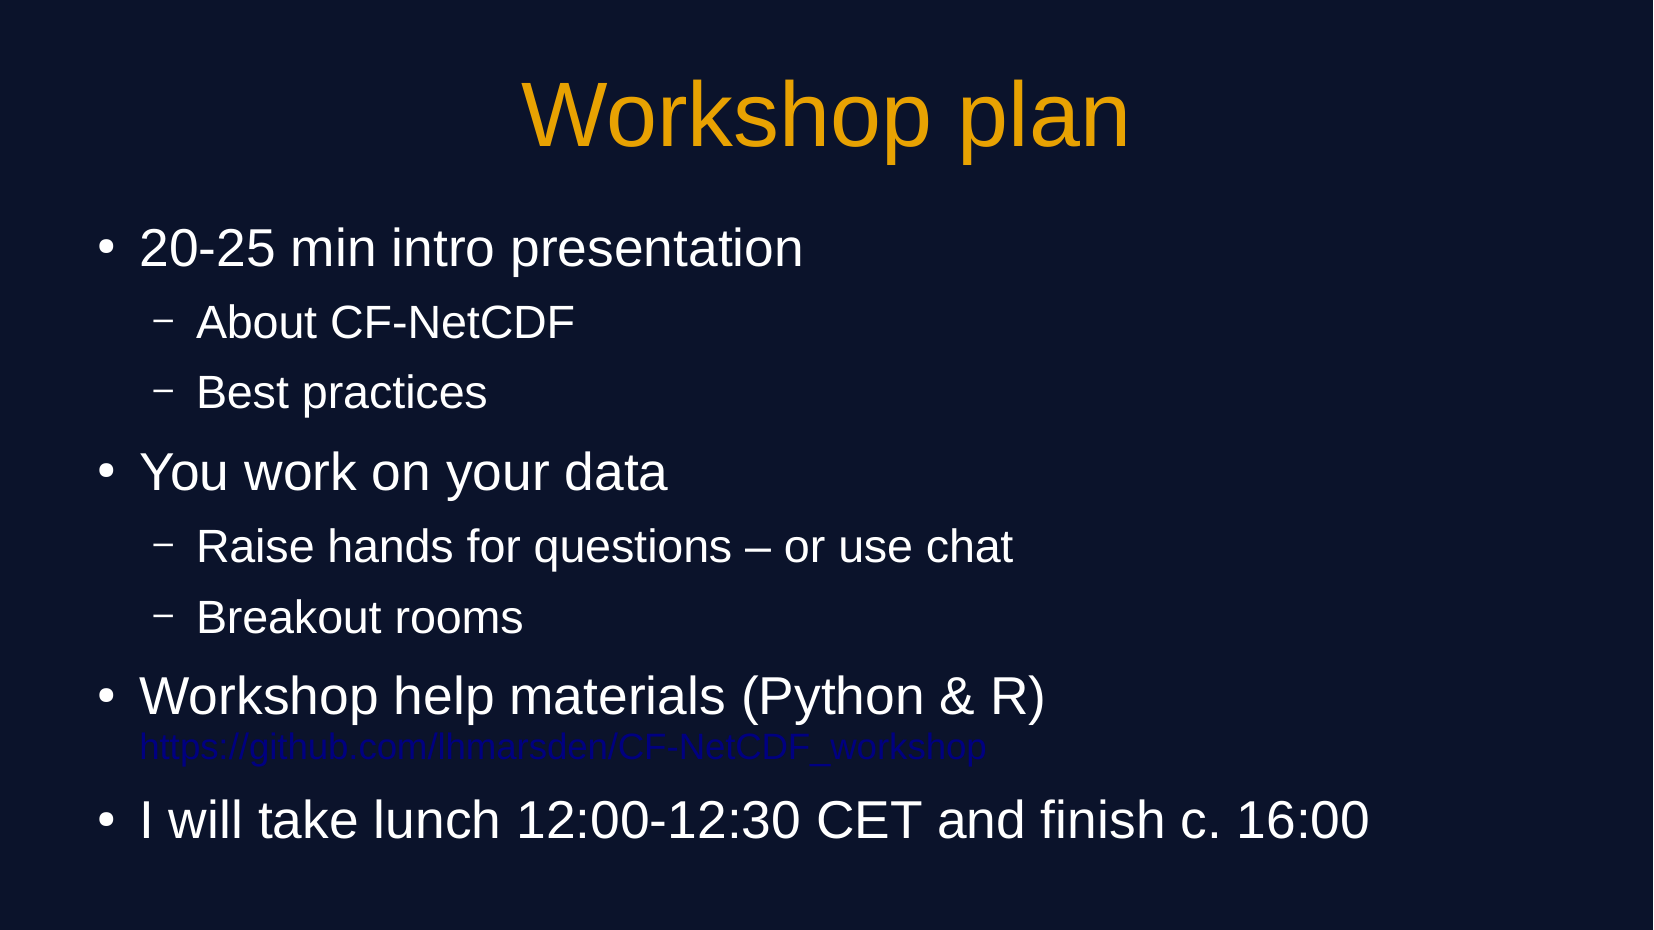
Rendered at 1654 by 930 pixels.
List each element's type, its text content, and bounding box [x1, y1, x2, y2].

title Workshop plan [82, 37, 1571, 193]
list 20-25 min intro presentation About CF-NetCDF Best practices You work on your data Raise hands for questions – or use chat Breakout rooms Workshop help materials (Python & R) https://github.com/lhmarsden/CF-NetCDF_workshop I will take lunch 12:00-12:30 CET and finish c. 16:00 [82, 217, 1571, 856]
